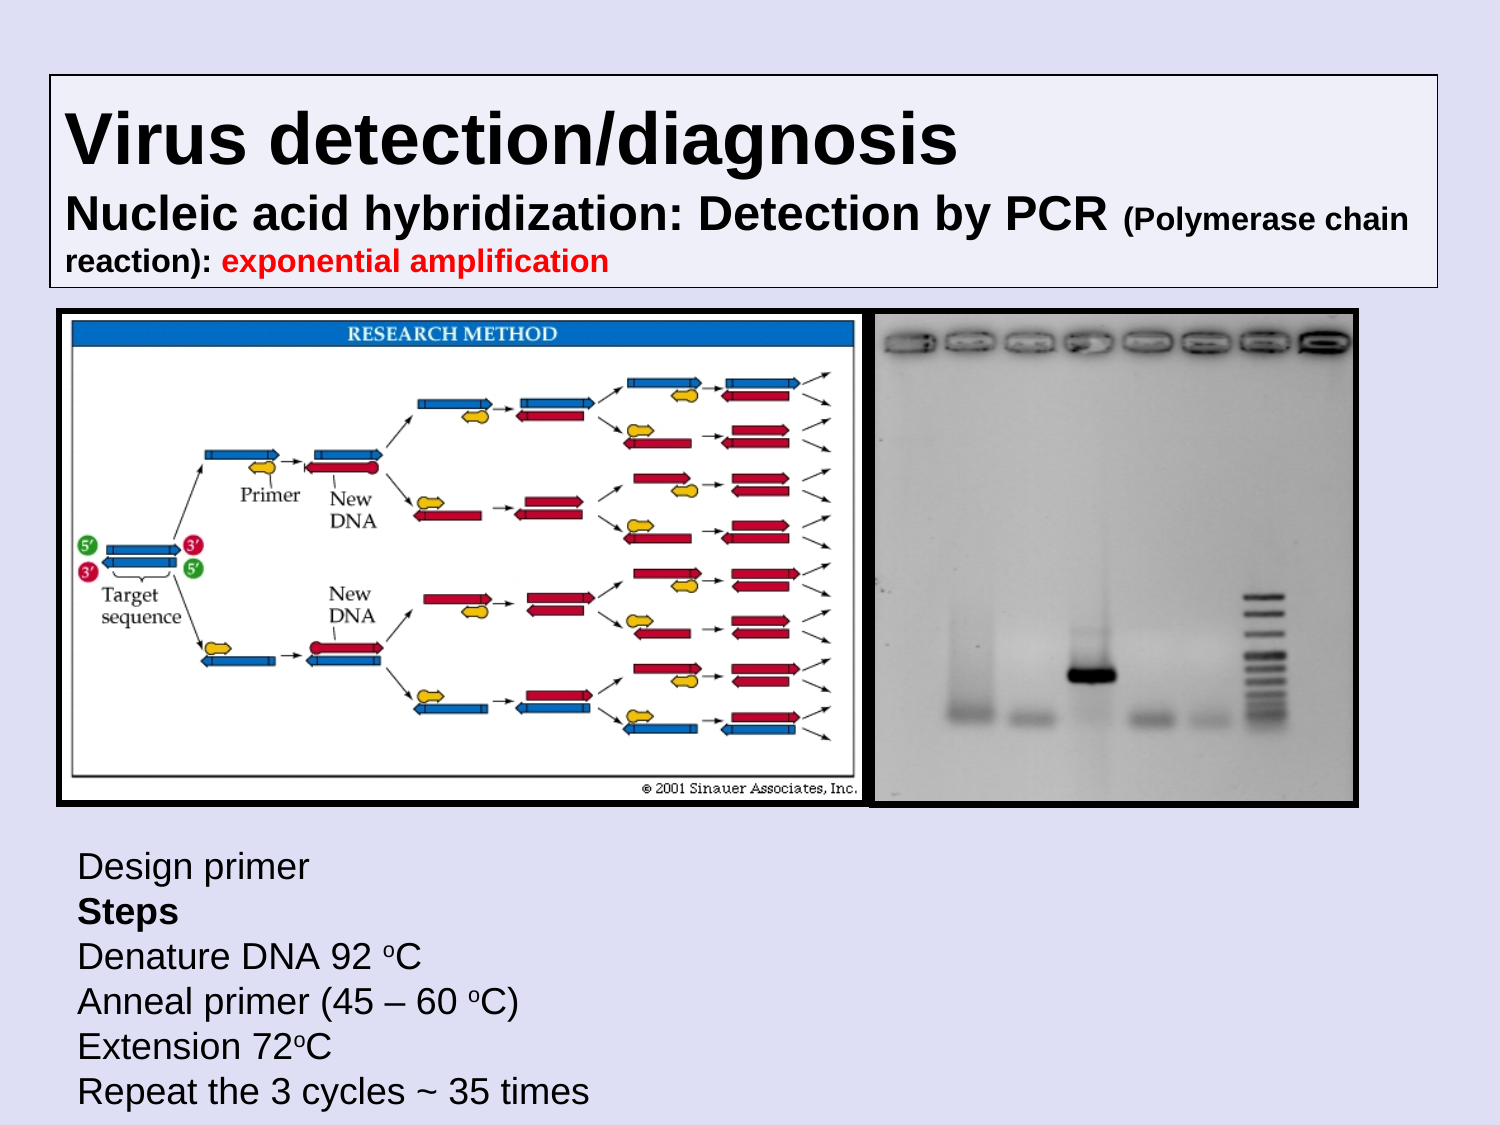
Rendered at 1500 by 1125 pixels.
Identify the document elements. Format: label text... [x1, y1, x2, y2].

text_box Virus detection/diagnosis Nucleic acid hybridization: Detection by PCR (Polymerase chain reaction): exponential amplification [49, 75, 1438, 288]
text_box Design primer Steps Denature DNA 92 oC Anneal primer (45 – 60 oC) Extension 72oC Repeat the 3 cycles ~ 35 times [62, 834, 1365, 1125]
picture [62, 314, 863, 801]
picture [875, 314, 1353, 802]
